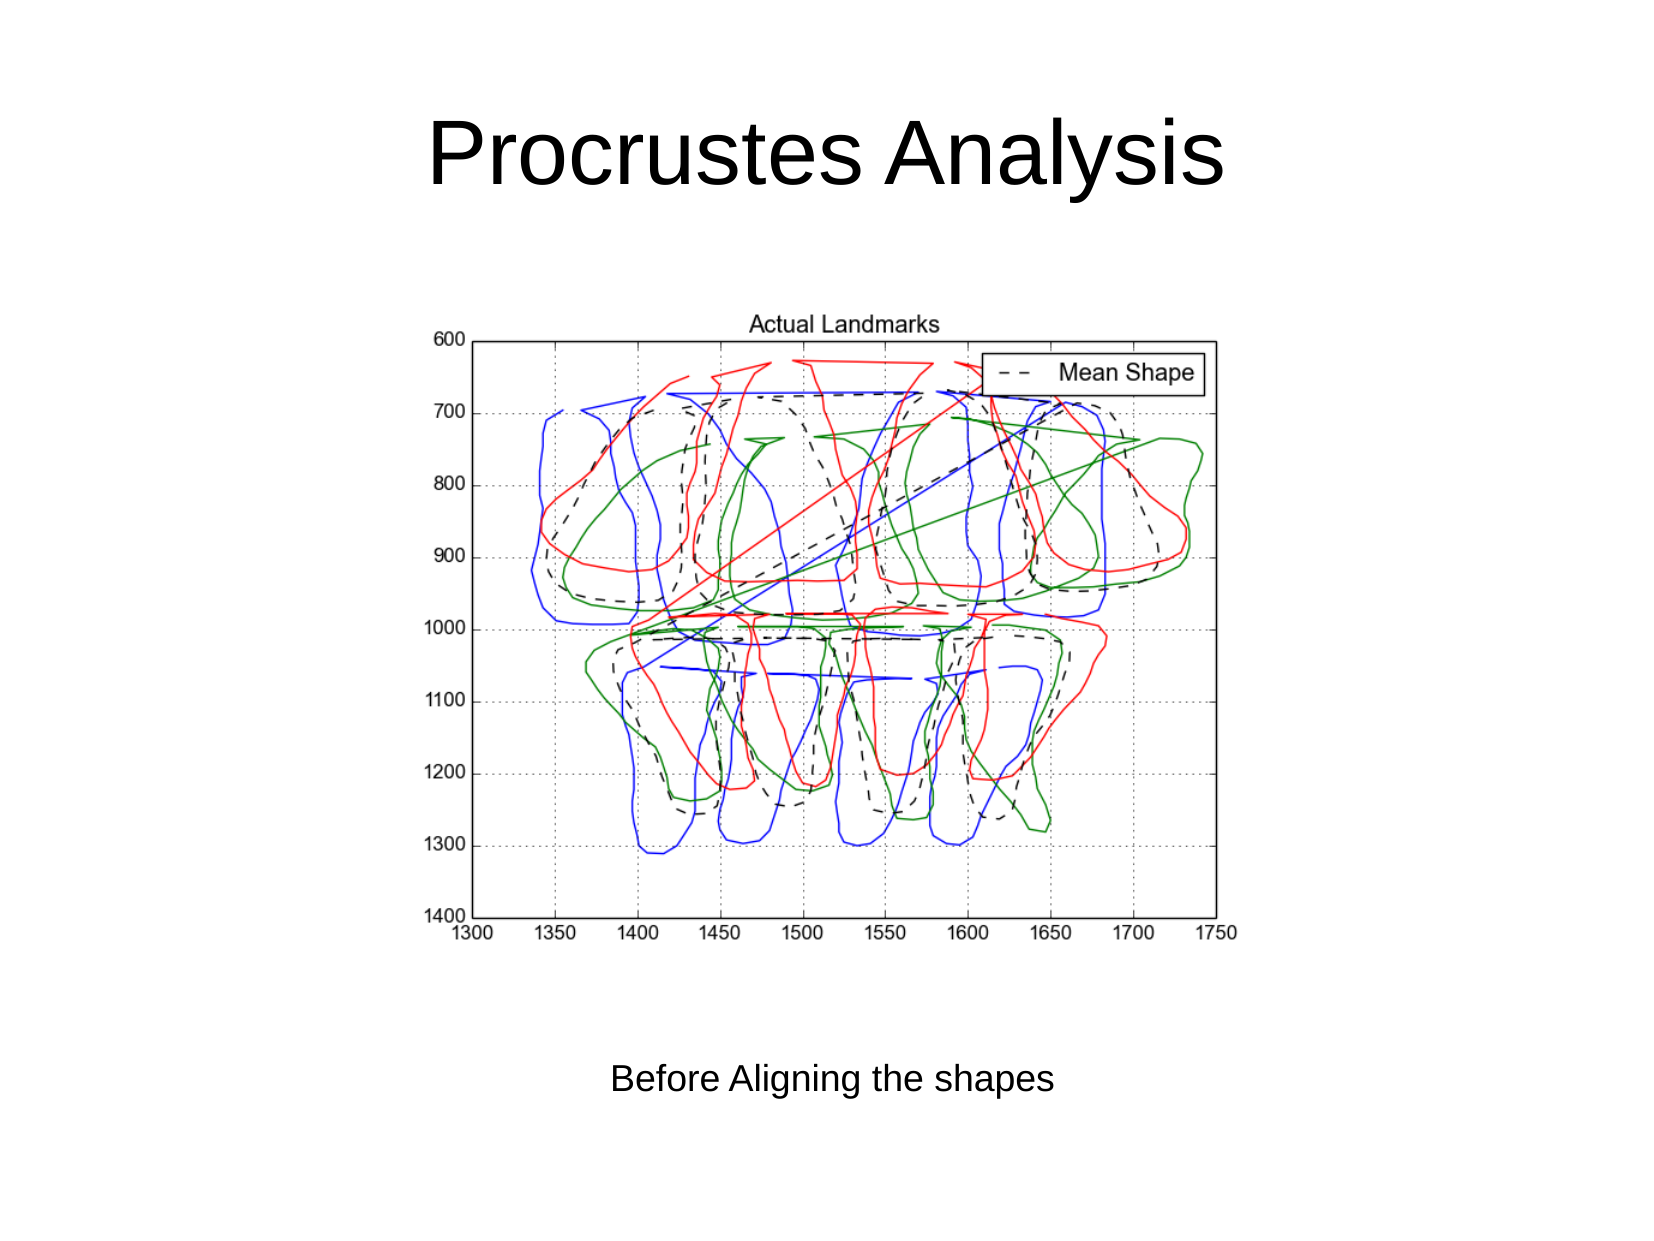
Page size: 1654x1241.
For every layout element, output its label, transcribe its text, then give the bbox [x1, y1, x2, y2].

title Procrustes Analysis [82, 49, 1571, 257]
picture [352, 269, 1312, 990]
text_box Before Aligning the shapes [450, 1050, 1216, 1107]
